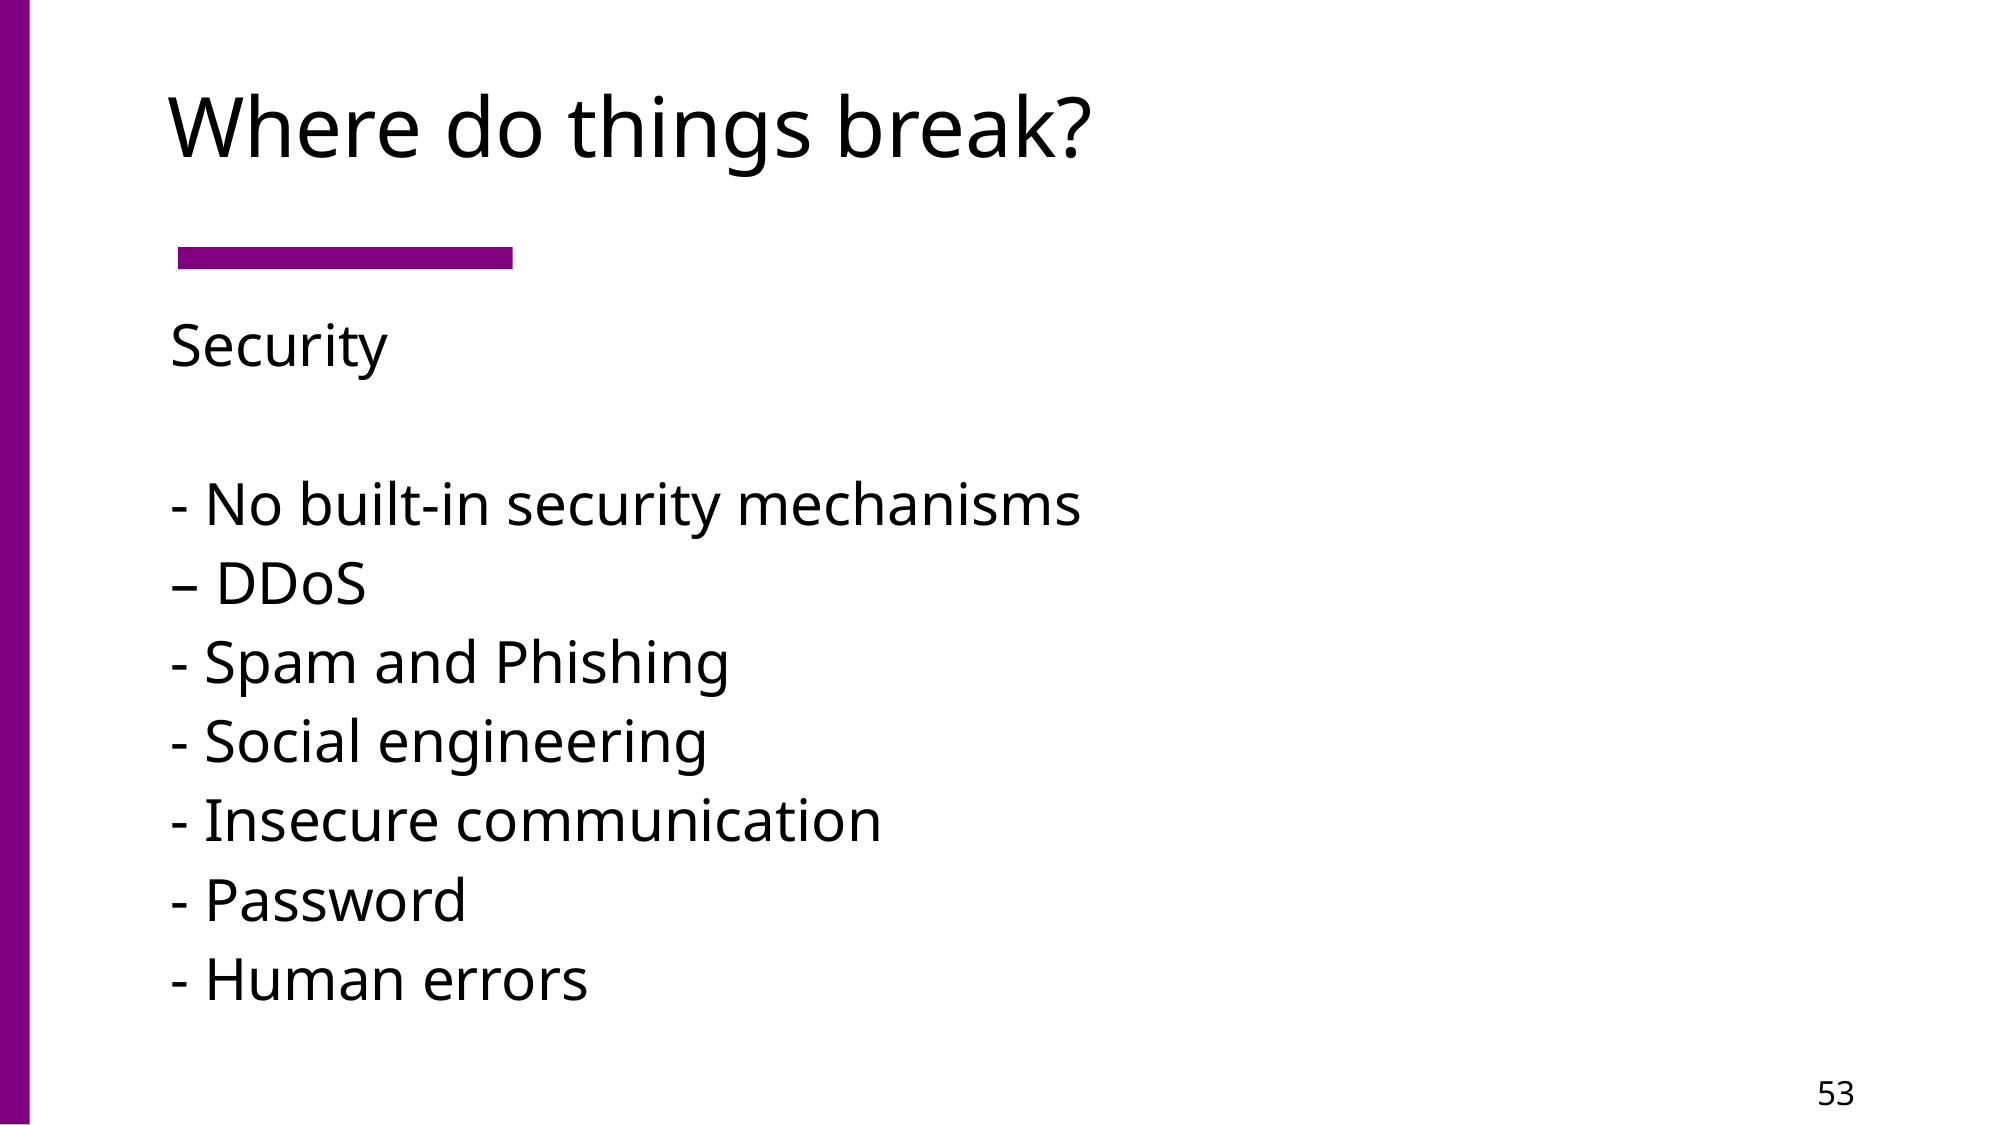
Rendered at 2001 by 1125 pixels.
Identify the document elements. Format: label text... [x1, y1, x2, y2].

text_box Security - No built-in security mechanisms – DDoS - Spam and Phishing - Social engineering - Insecure communication - Password - Human errors [155, 296, 2000, 1057]
title Where do things break? [116, 49, 1817, 200]
